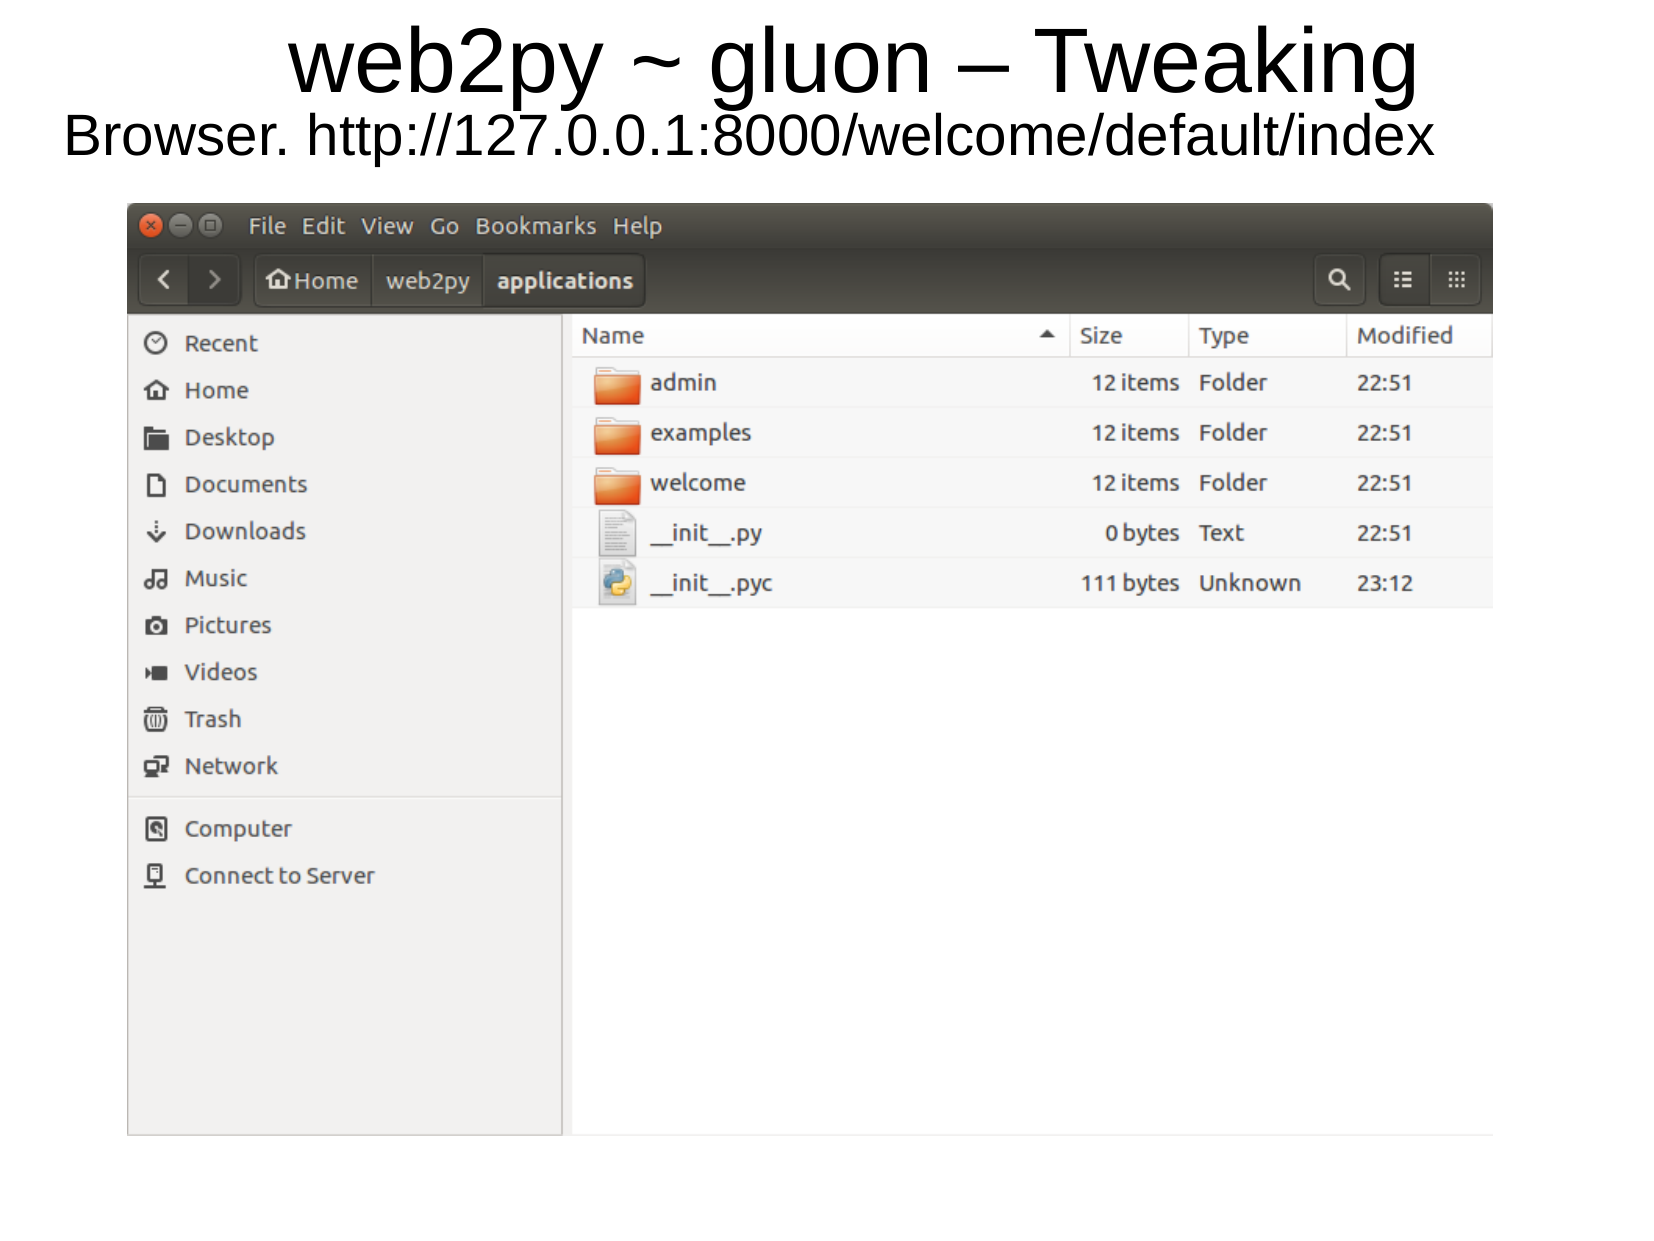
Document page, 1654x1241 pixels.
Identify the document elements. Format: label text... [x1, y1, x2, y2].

title web2py ~ gluon – Tweaking [111, 9, 1600, 102]
title Browser. http://127.0.0.1:8000/welcome/default/index [63, 102, 1627, 168]
picture [127, 203, 1493, 1136]
